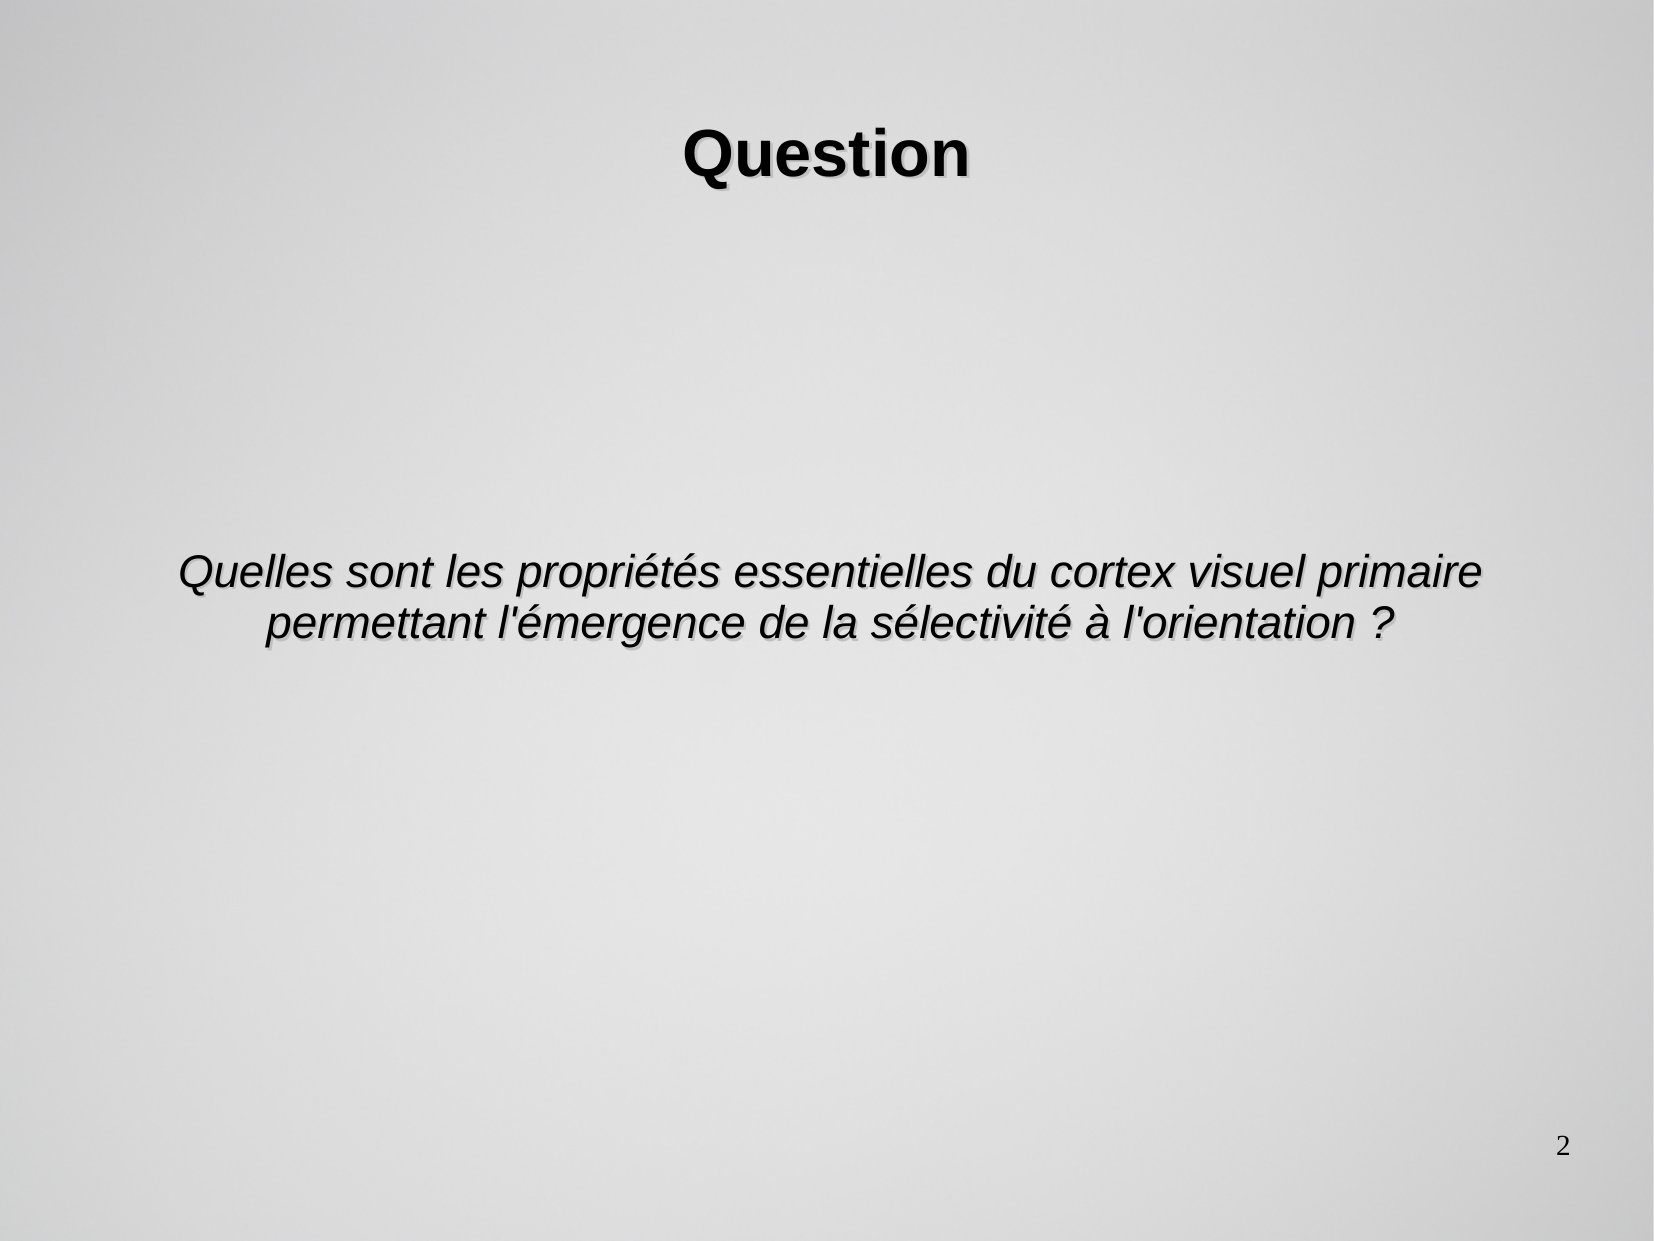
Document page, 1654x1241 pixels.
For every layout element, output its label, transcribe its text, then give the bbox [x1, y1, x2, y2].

title Question [82, 49, 1571, 257]
text_box Quelles sont les propriétés essentielles du cortex visuel primaire permettant l'émergence de la sélectivité à l'orientation ? [104, 538, 1558, 657]
picture [0, 0, 1654, 1241]
